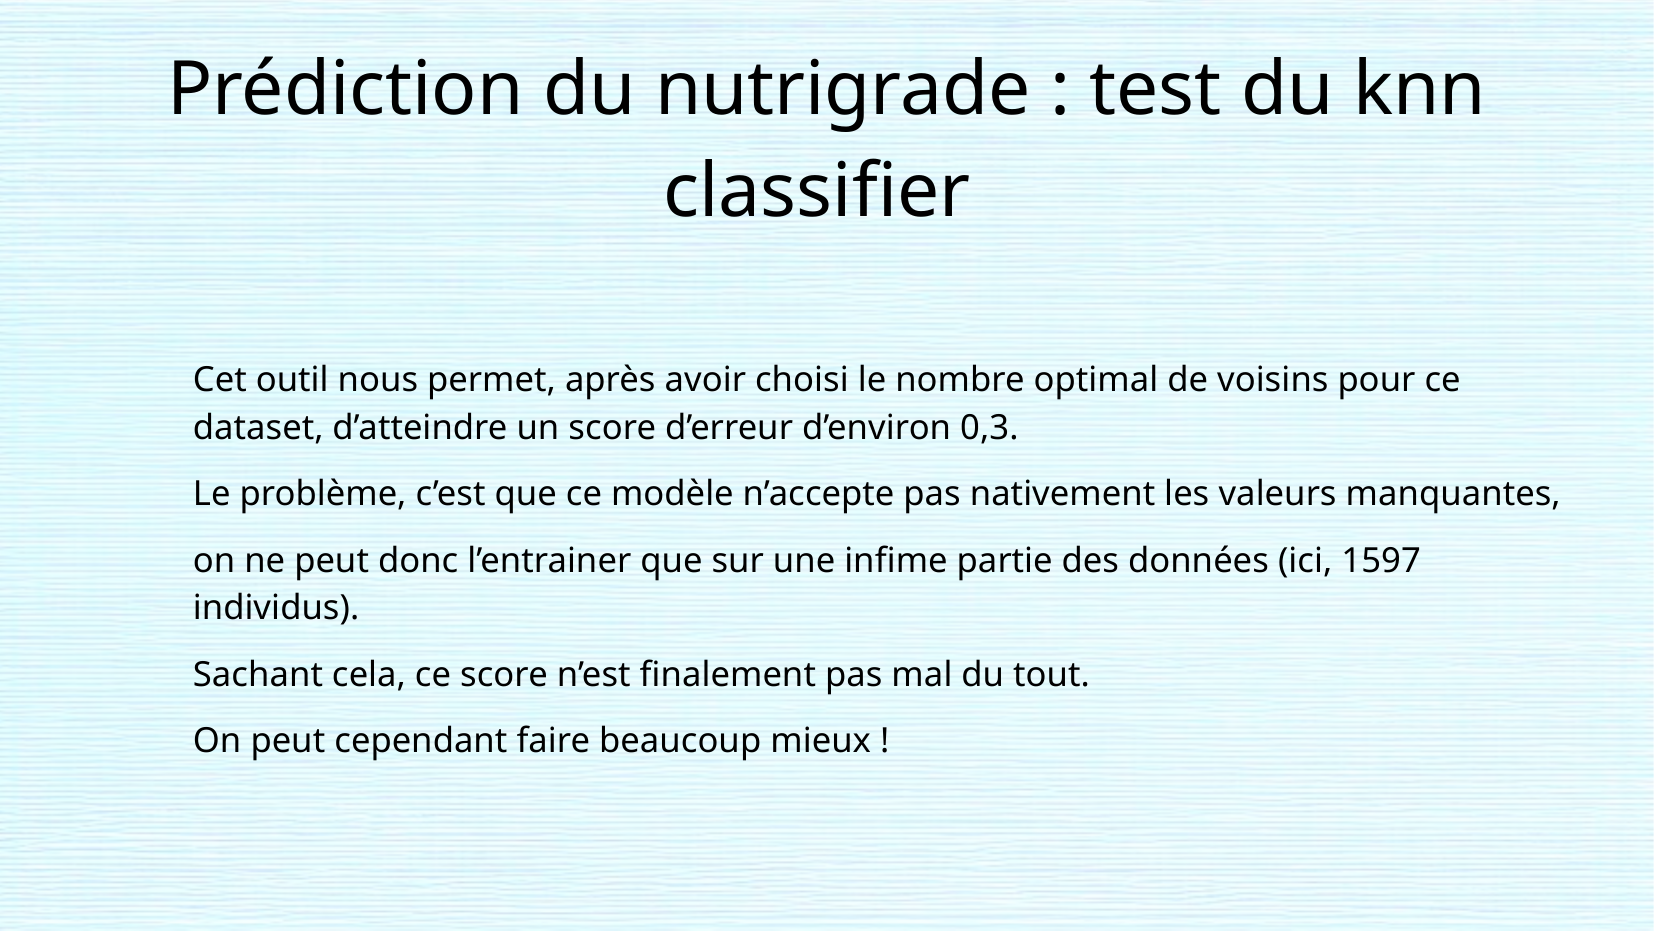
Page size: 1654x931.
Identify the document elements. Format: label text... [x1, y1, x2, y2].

list Cet outil nous permet, après avoir choisi le nombre optimal de voisins pour ce dataset, d’atteindre un score d’erreur d’environ 0,3. Le problème, c’est que ce modèle n’accepte pas nativement les valeurs manquantes, on ne peut donc l’entrainer que sur une infime partie des données (ici, 1597 individus). Sachant cela, ce score n’est finalement pas mal du tout. On peut cependant faire beaucoup mieux ! [147, 354, 1565, 768]
title Prédiction du nutrigrade : test du knn classifier [82, 59, 1571, 215]
